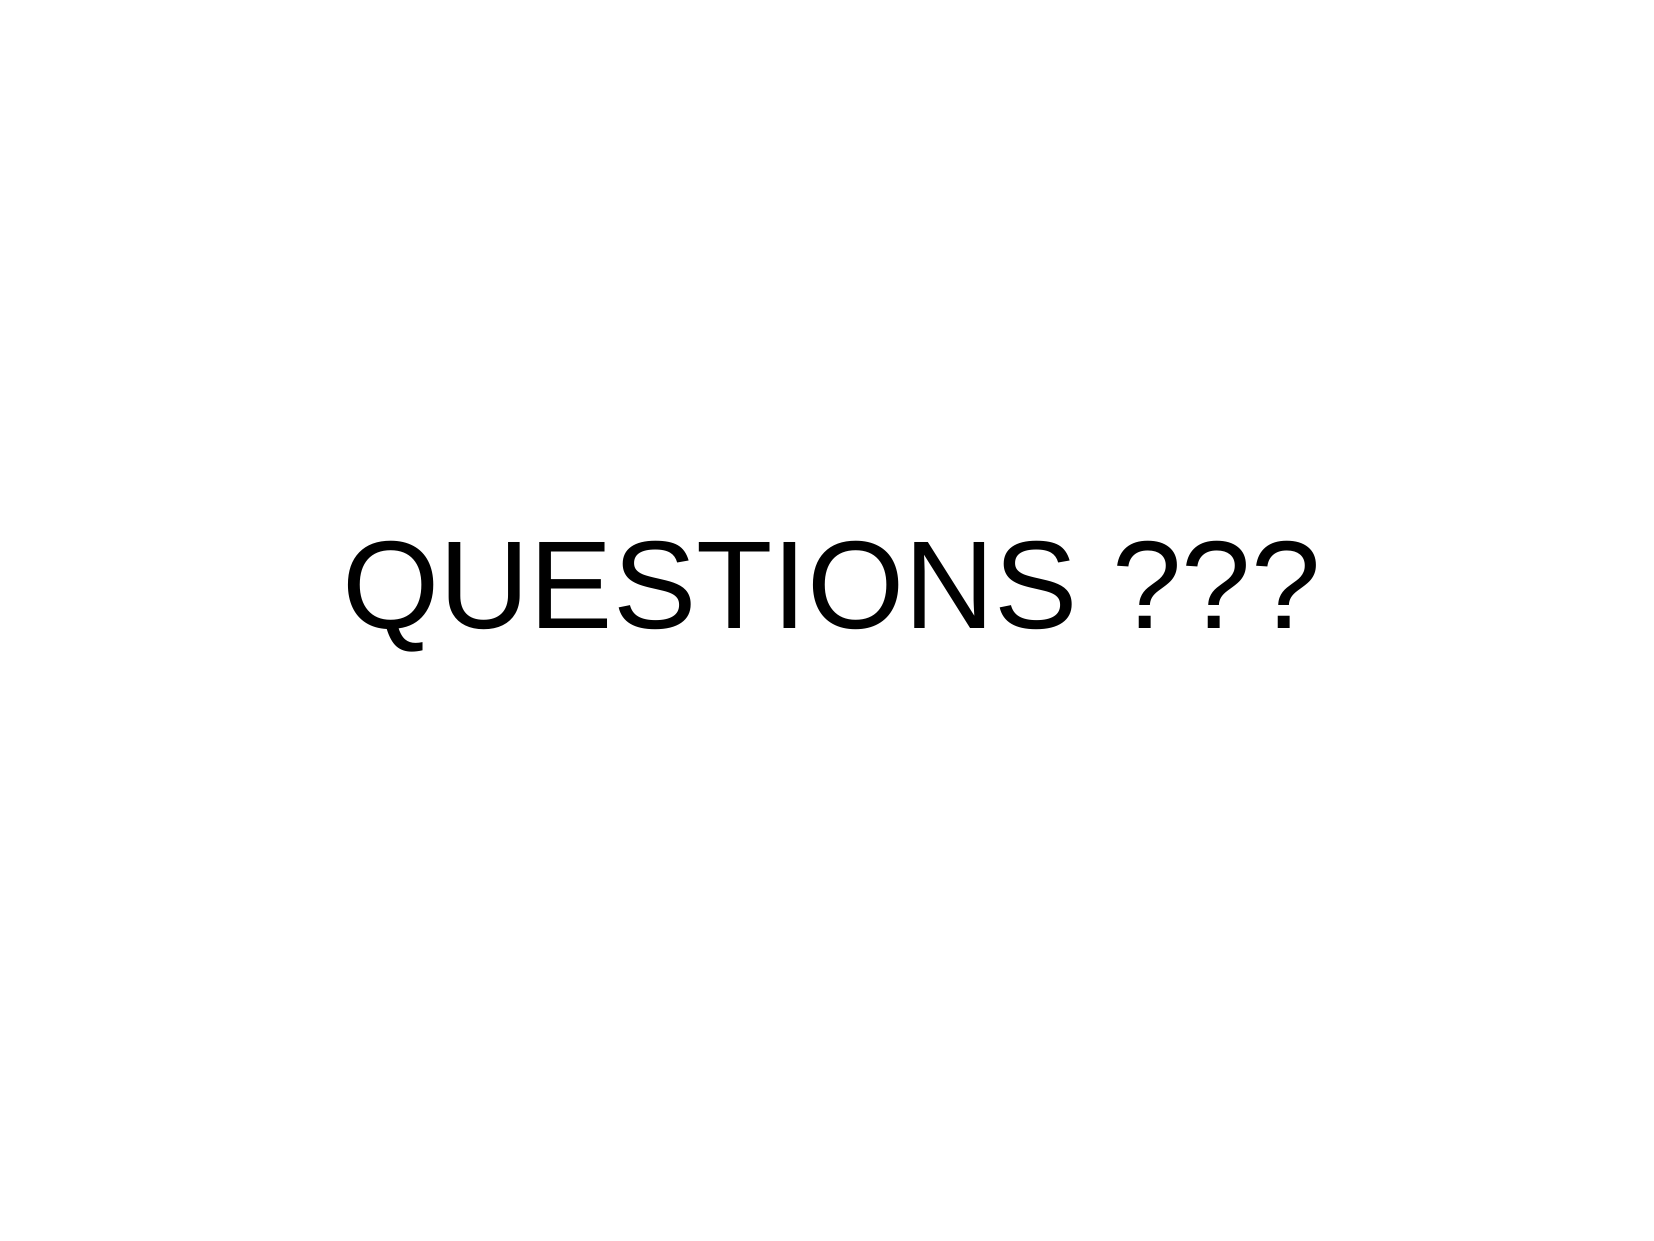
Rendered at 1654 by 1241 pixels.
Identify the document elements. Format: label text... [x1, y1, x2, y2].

title QUESTIONS ??? [87, 404, 1577, 767]
